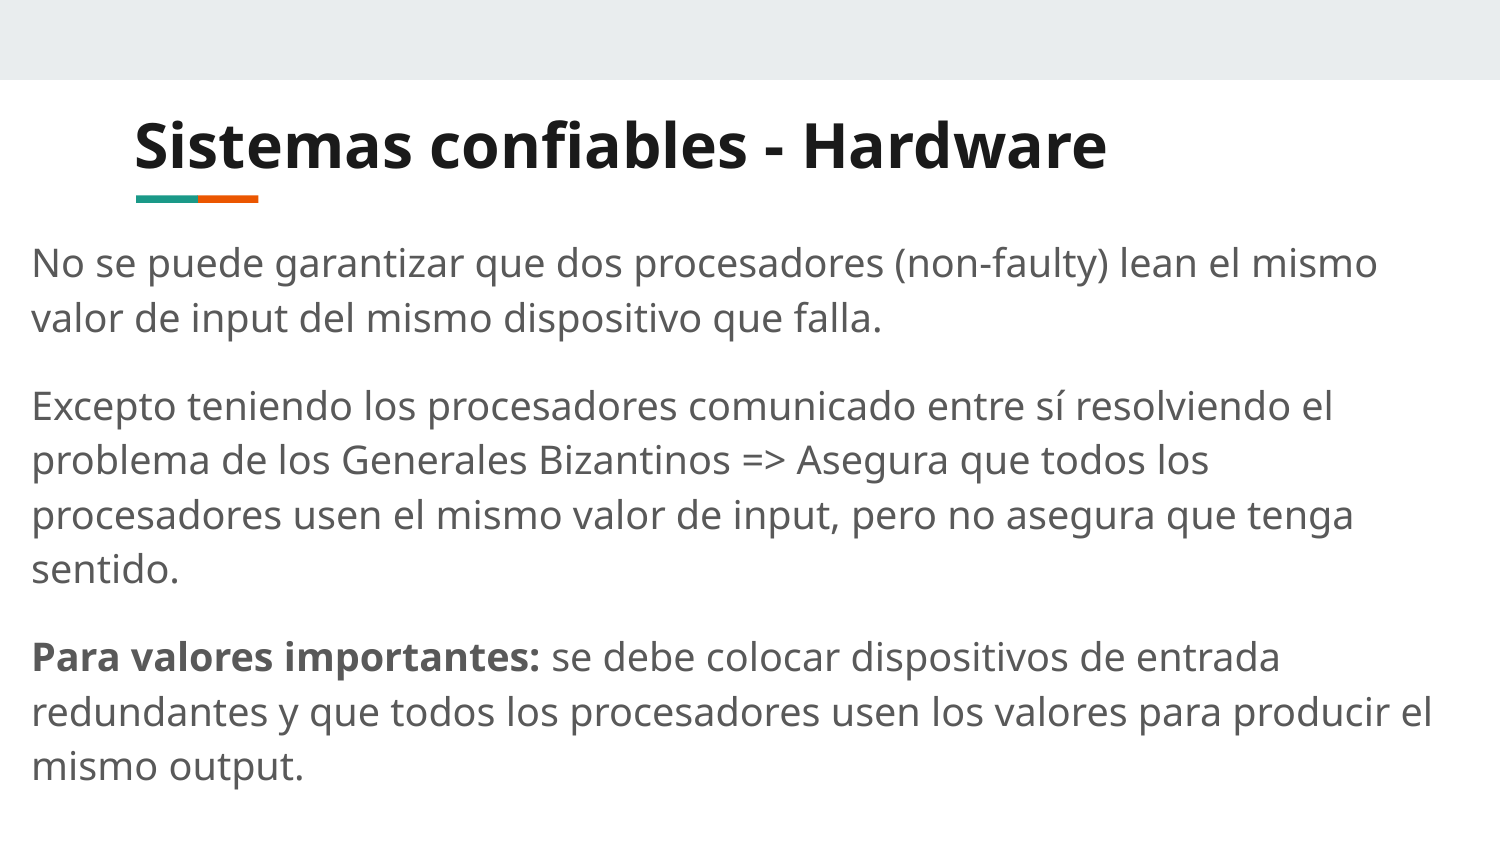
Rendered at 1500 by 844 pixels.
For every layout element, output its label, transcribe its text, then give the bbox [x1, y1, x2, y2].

title Sistemas confiables - Hardware [119, 91, 1381, 180]
list No se puede garantizar que dos procesadores (non-faulty) lean el mismo valor de input del mismo dispositivo que falla. Excepto teniendo los procesadores comunicado entre sí resolviendo el problema de los Generales Bizantinos => Asegura que todos los procesadores usen el mismo valor de input, pero no asegura que tenga sentido. Para valores importantes: se debe colocar dispositivos de entrada redundantes y que todos los procesadores usen los valores para producir el mismo output. Las funciones mayoría y choice con la mediana generan valores razonables para un input non-faulty, aun cuando la lectura cambia. [16, 216, 1484, 810]
